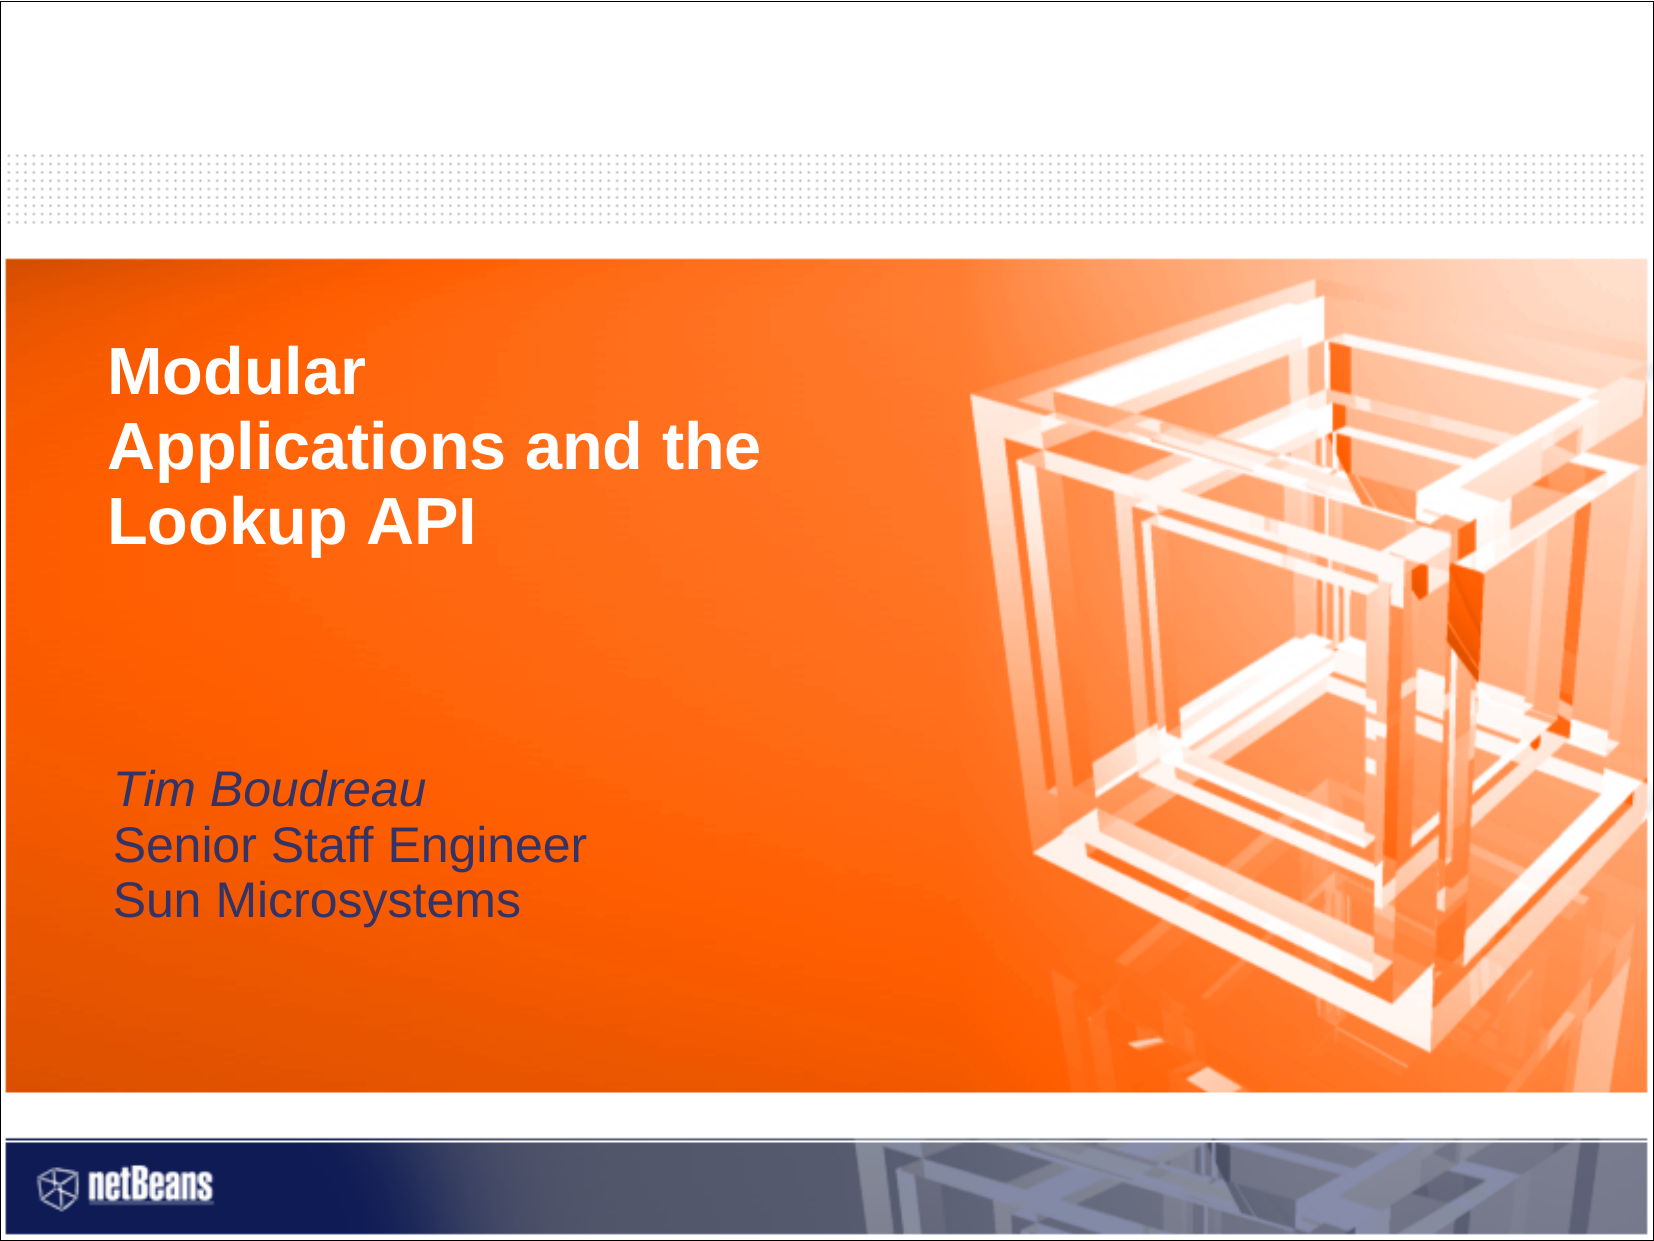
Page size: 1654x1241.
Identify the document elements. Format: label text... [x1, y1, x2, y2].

picture [0, 1, 1654, 1241]
text_box Tim Boudreau Senior Staff Engineer Sun Microsystems [112, 761, 788, 930]
text_box Modular Applications and the Lookup API [107, 334, 782, 560]
